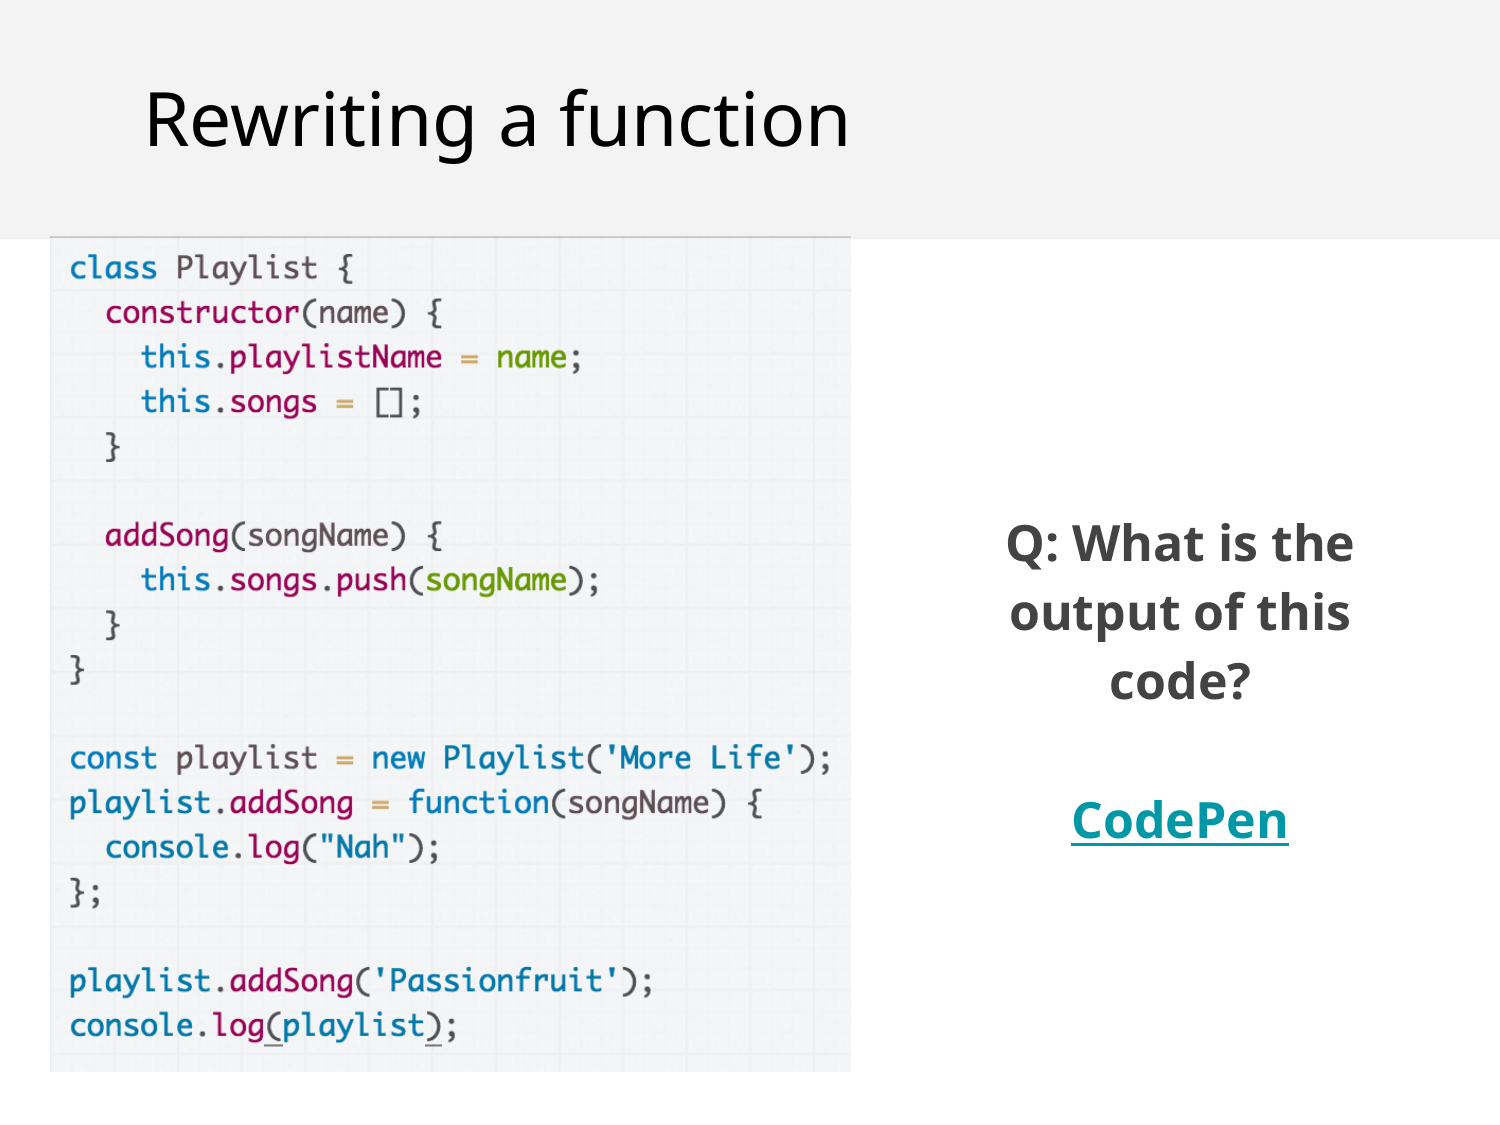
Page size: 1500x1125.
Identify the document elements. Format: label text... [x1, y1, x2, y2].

title Rewriting a function [128, 56, 1372, 183]
list Q: What is the output of this code? CodePen [951, 482, 1410, 878]
picture [50, 236, 851, 1072]
